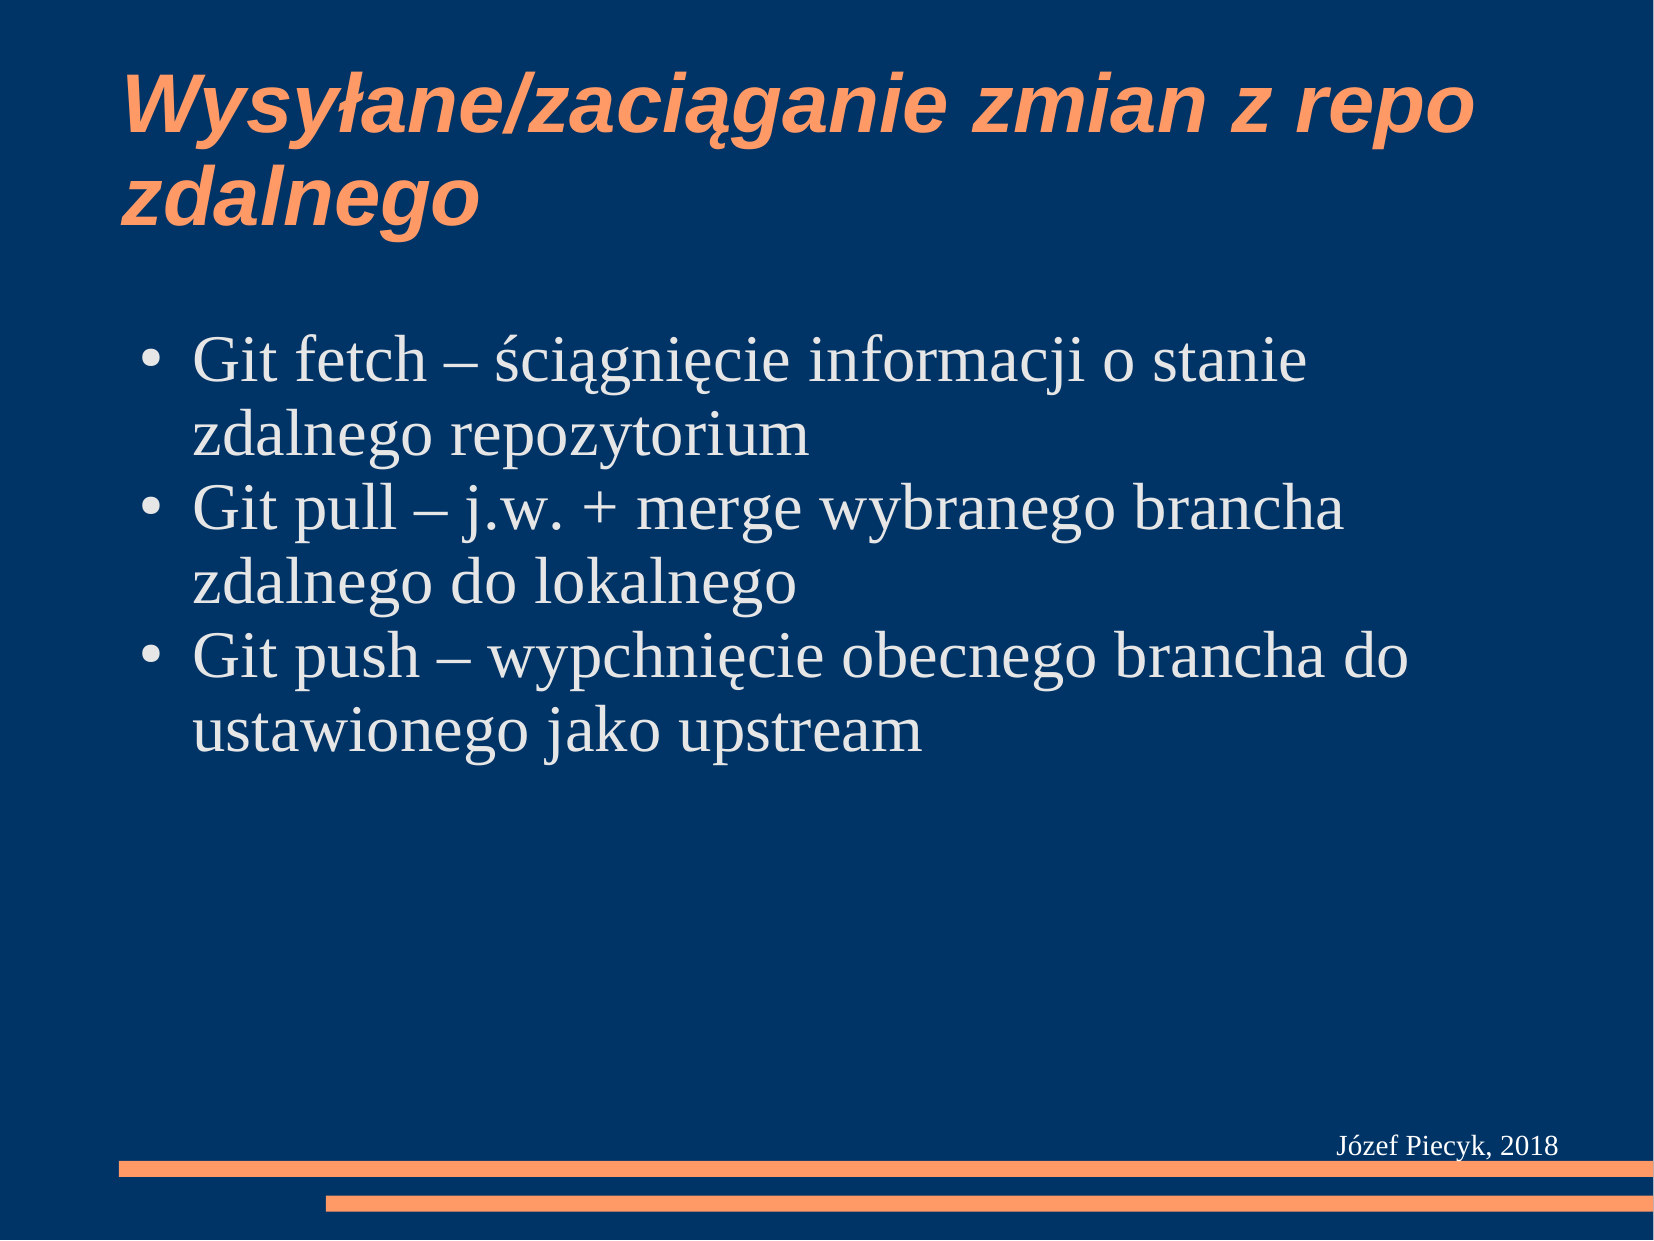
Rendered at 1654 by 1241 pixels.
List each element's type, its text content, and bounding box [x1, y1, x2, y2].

list Git fetch – ściągnięcie informacji o stanie zdalnego repozytorium Git pull – j.w. + merge wybranego brancha zdalnego do lokalnego Git push – wypchnięcie obecnego brancha do ustawionego jako upstream [121, 322, 1561, 1132]
title Wysyłane/zaciąganie zmian z repo zdalnego [121, 46, 1534, 254]
